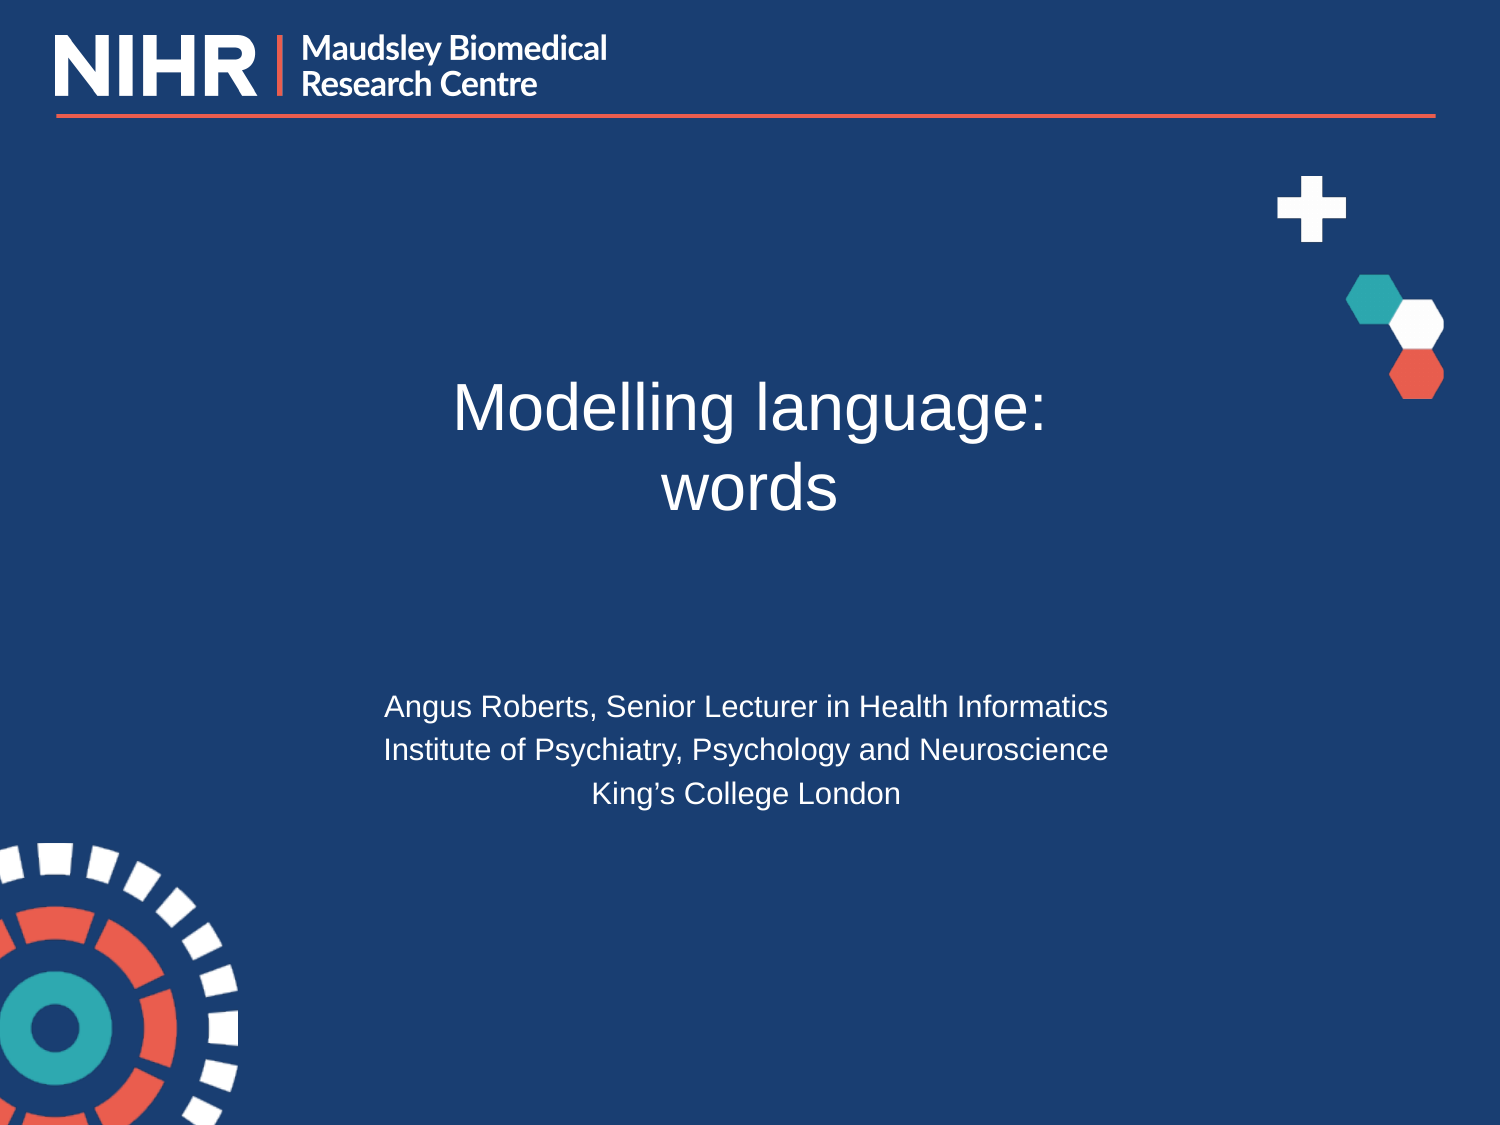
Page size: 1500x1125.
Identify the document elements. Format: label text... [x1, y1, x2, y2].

title Modelling language: words [112, 264, 1388, 532]
picture [17, 0, 643, 140]
subtitle Angus Roberts, Senior Lecturer in Health Informatics Institute of Psychiatry, Psychology and Neuroscience King’s College London [41, 634, 1451, 821]
